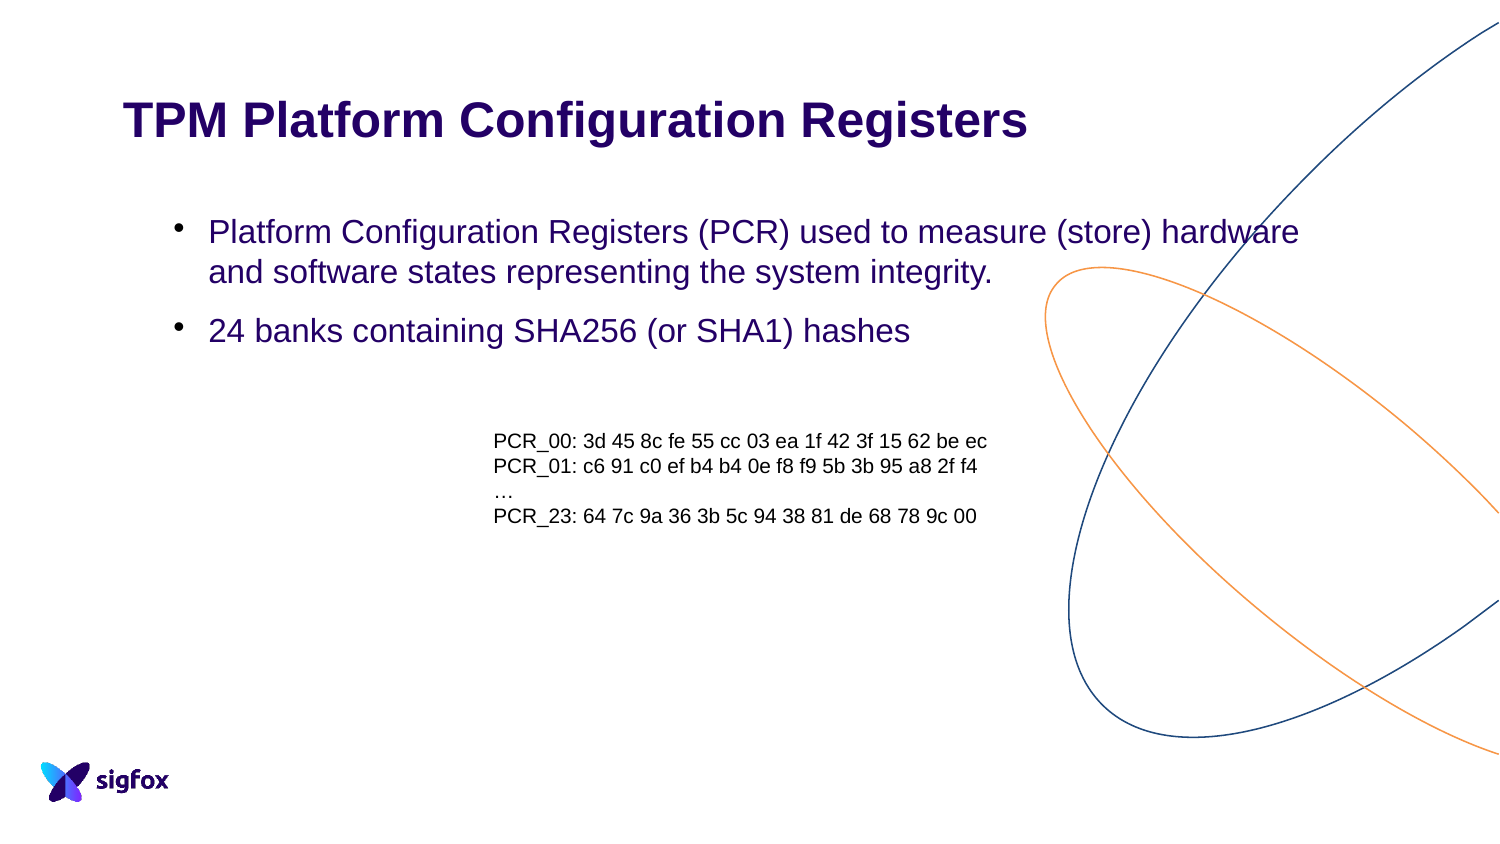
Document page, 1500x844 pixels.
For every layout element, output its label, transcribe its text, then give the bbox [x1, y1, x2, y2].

text_box PCR_00: 3d 45 8c fe 55 cc 03 ea 1f 42 3f 15 62 be ec PCR_01: c6 91 c0 ef b4 b4 0e f8 f9 5b 3b 95 a8 2f f4 … PCR_23: 64 7c 9a 36 3b 5c 94 38 81 de 68 78 9c 00 [478, 419, 1003, 512]
text_box TPM Platform Configuration Registers [122, 87, 1358, 142]
text_box Platform Configuration Registers (PCR) used to measure (store) hardware and software states representing the system integrity. 24 banks containing SHA256 (or SHA1) hashes [137, 146, 1335, 627]
picture [36, 760, 174, 803]
